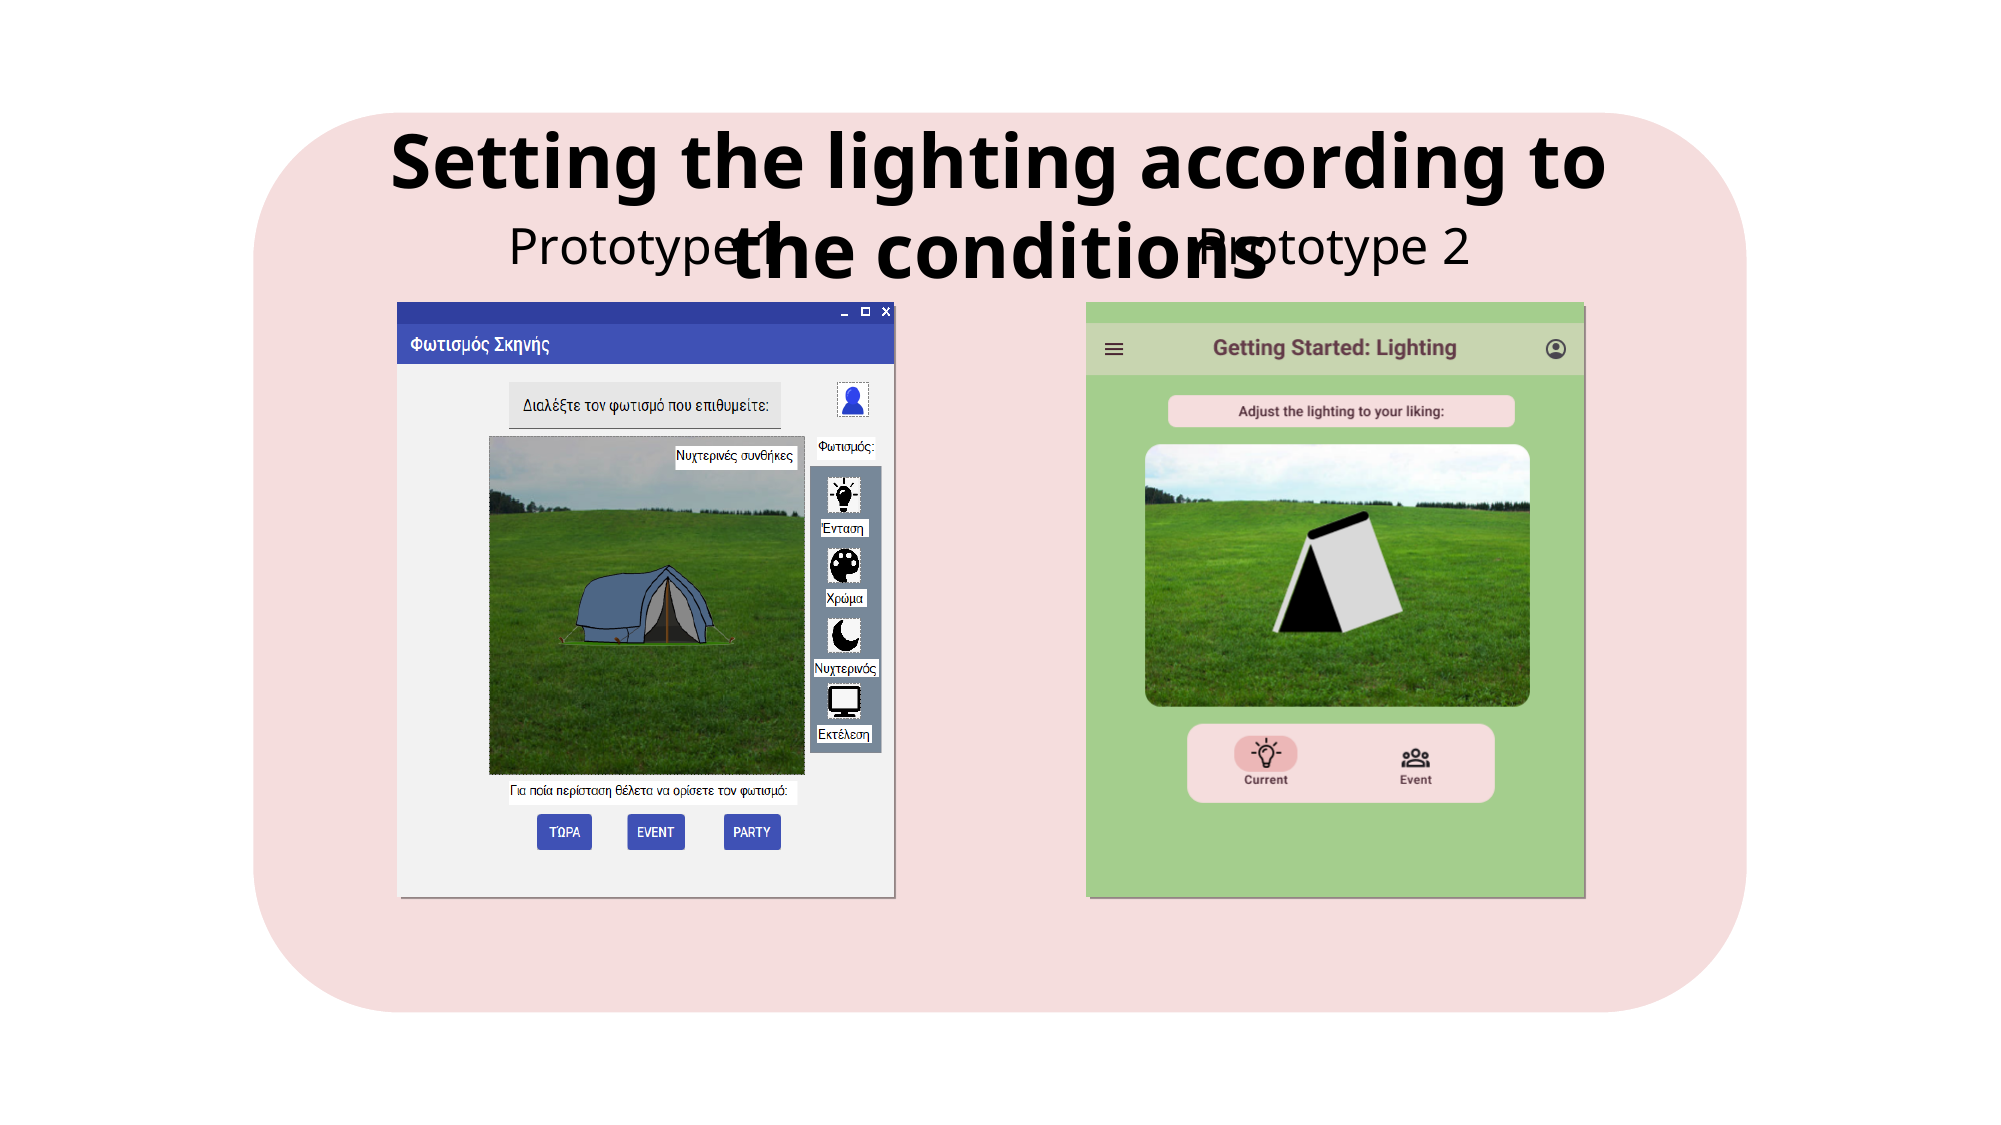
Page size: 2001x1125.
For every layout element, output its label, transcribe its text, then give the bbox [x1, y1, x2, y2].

picture [397, 302, 894, 897]
text_box Prototype 1 [375, 206, 916, 283]
picture [1086, 302, 1584, 897]
text_box Prototype 2 [1064, 206, 1604, 283]
text_box Setting the lighting according to the conditions [308, 106, 1692, 213]
text_box [247, 136, 1753, 1019]
